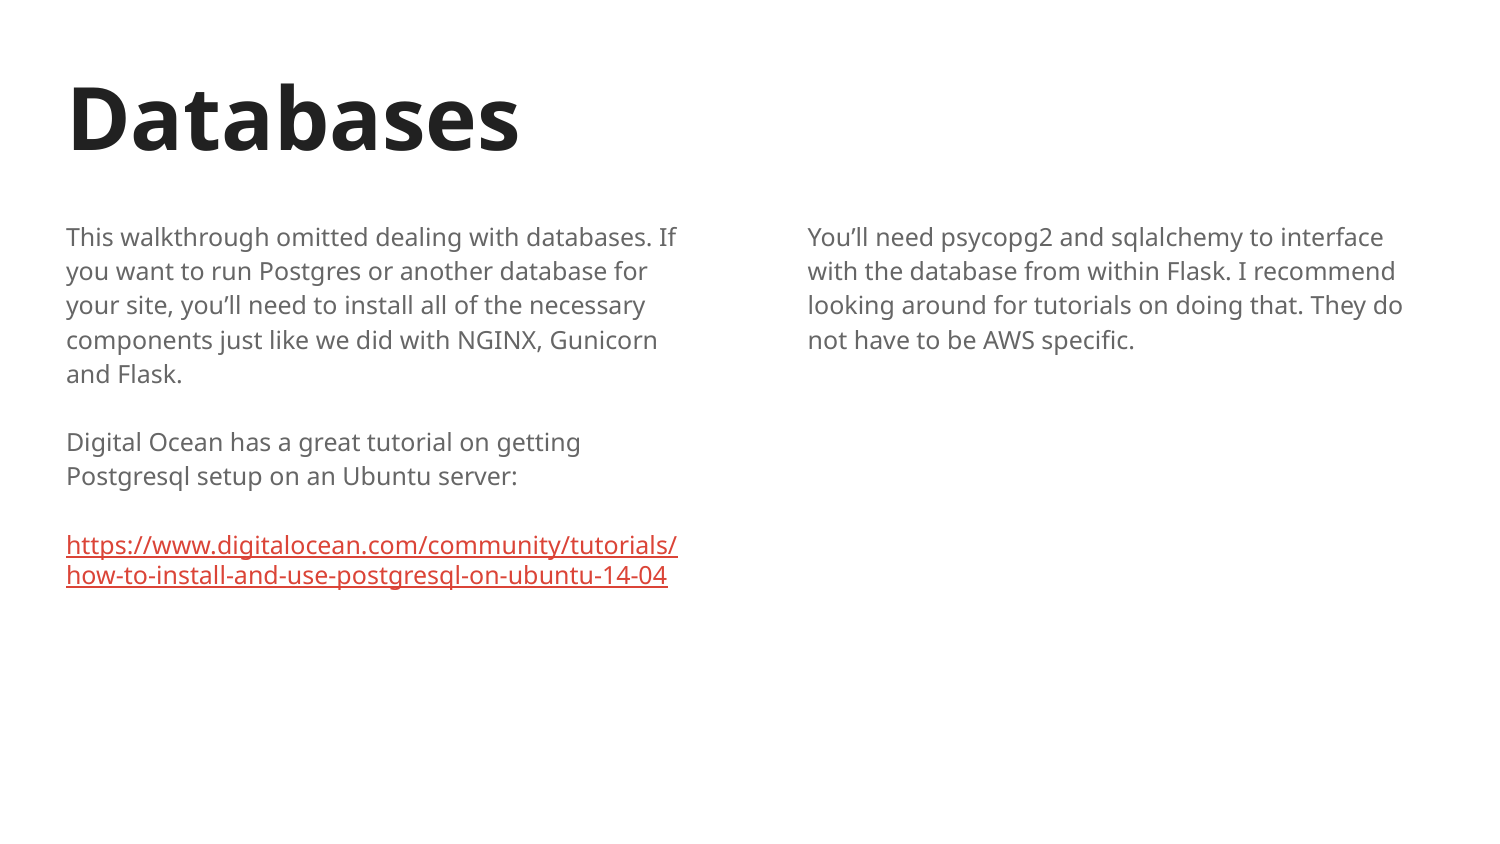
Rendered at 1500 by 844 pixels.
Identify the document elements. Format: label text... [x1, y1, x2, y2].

list This walkthrough omitted dealing with databases. If you want to run Postgres or another database for your site, you’ll need to install all of the necessary components just like we did with NGINX, Gunicorn and Flask. Digital Ocean has a great tutorial on getting Postgresql setup on an Ubuntu server: https://www.digitalocean.com/community/tutorials/how-to-install-and-use-postgresql-on-ubuntu-14-04 [51, 201, 708, 750]
list You’ll need psycopg2 and sqlalchemy to interface with the database from within Flask. I recommend looking around for tutorials on doing that. They do not have to be AWS specific. [792, 201, 1449, 750]
title Databases [51, 48, 1449, 180]
